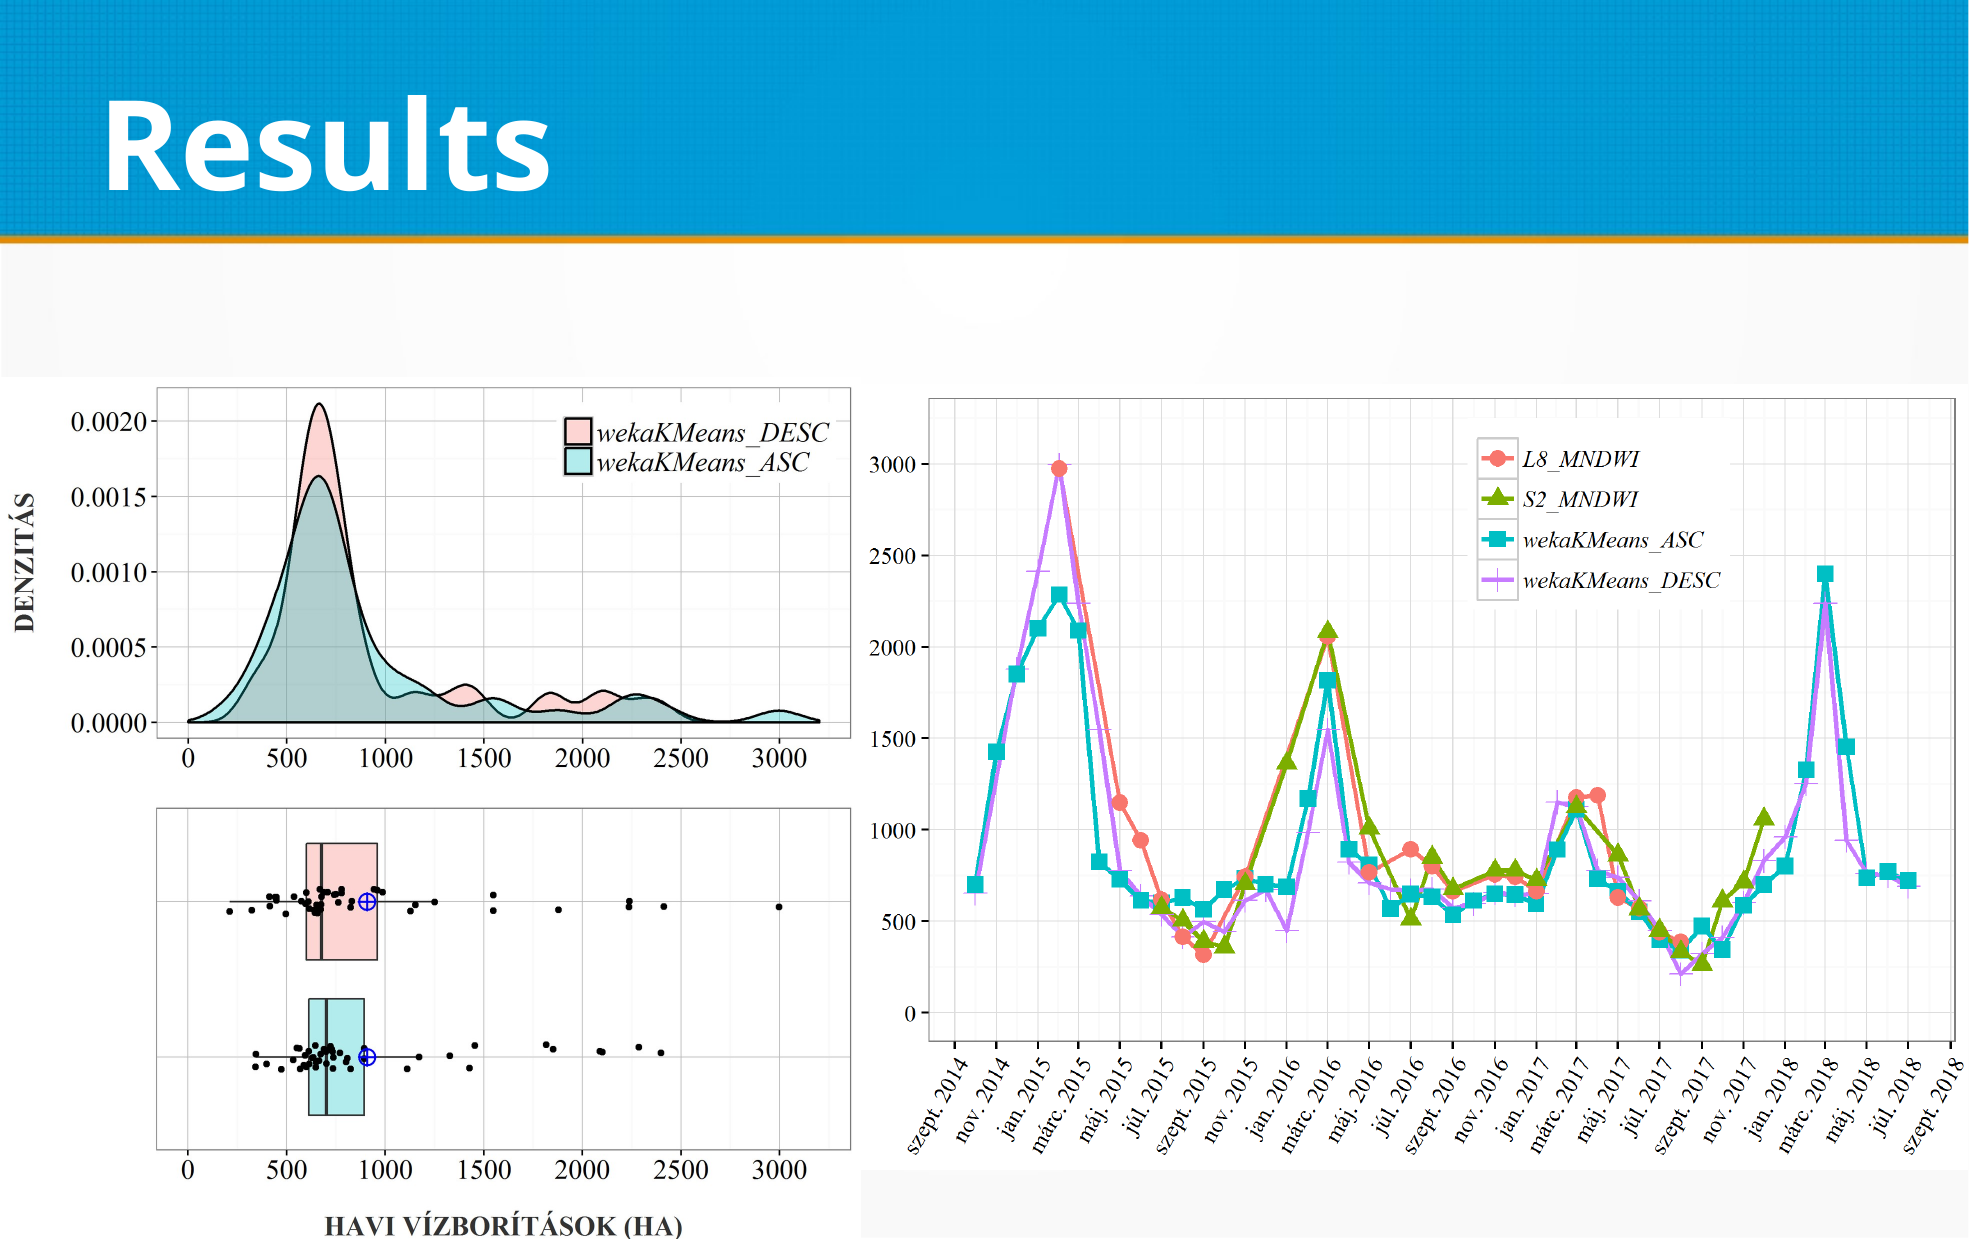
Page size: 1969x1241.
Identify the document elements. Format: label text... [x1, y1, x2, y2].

title Results [98, 19, 1870, 227]
picture [0, 233, 1969, 1241]
